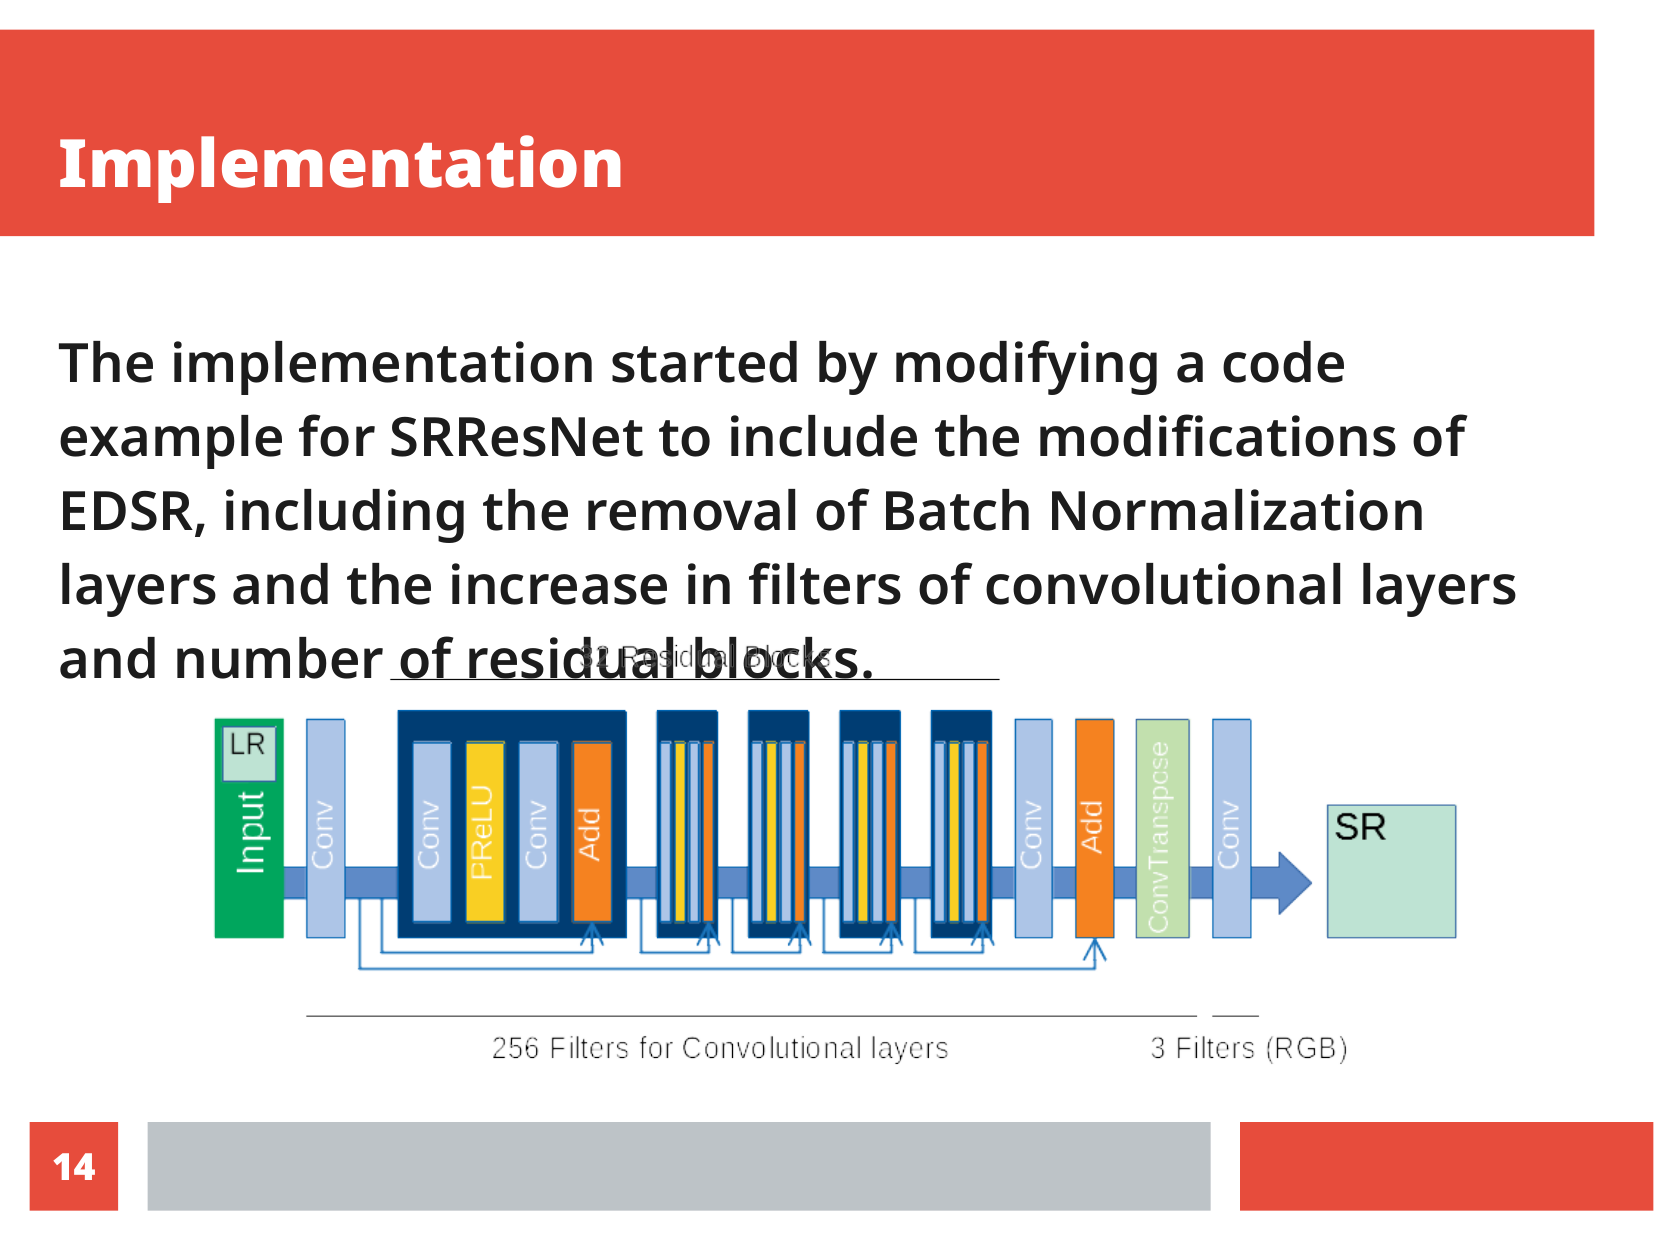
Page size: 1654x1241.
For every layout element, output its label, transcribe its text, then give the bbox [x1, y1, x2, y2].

picture [184, 614, 1501, 1088]
title Implementation [59, 59, 1595, 207]
list The implementation started by modifying a code example for SRResNet to include the modifications of EDSR, including the removal of Batch Normalization layers and the increase in filters of convolutional layers and number of residual blocks. [59, 324, 1565, 1093]
